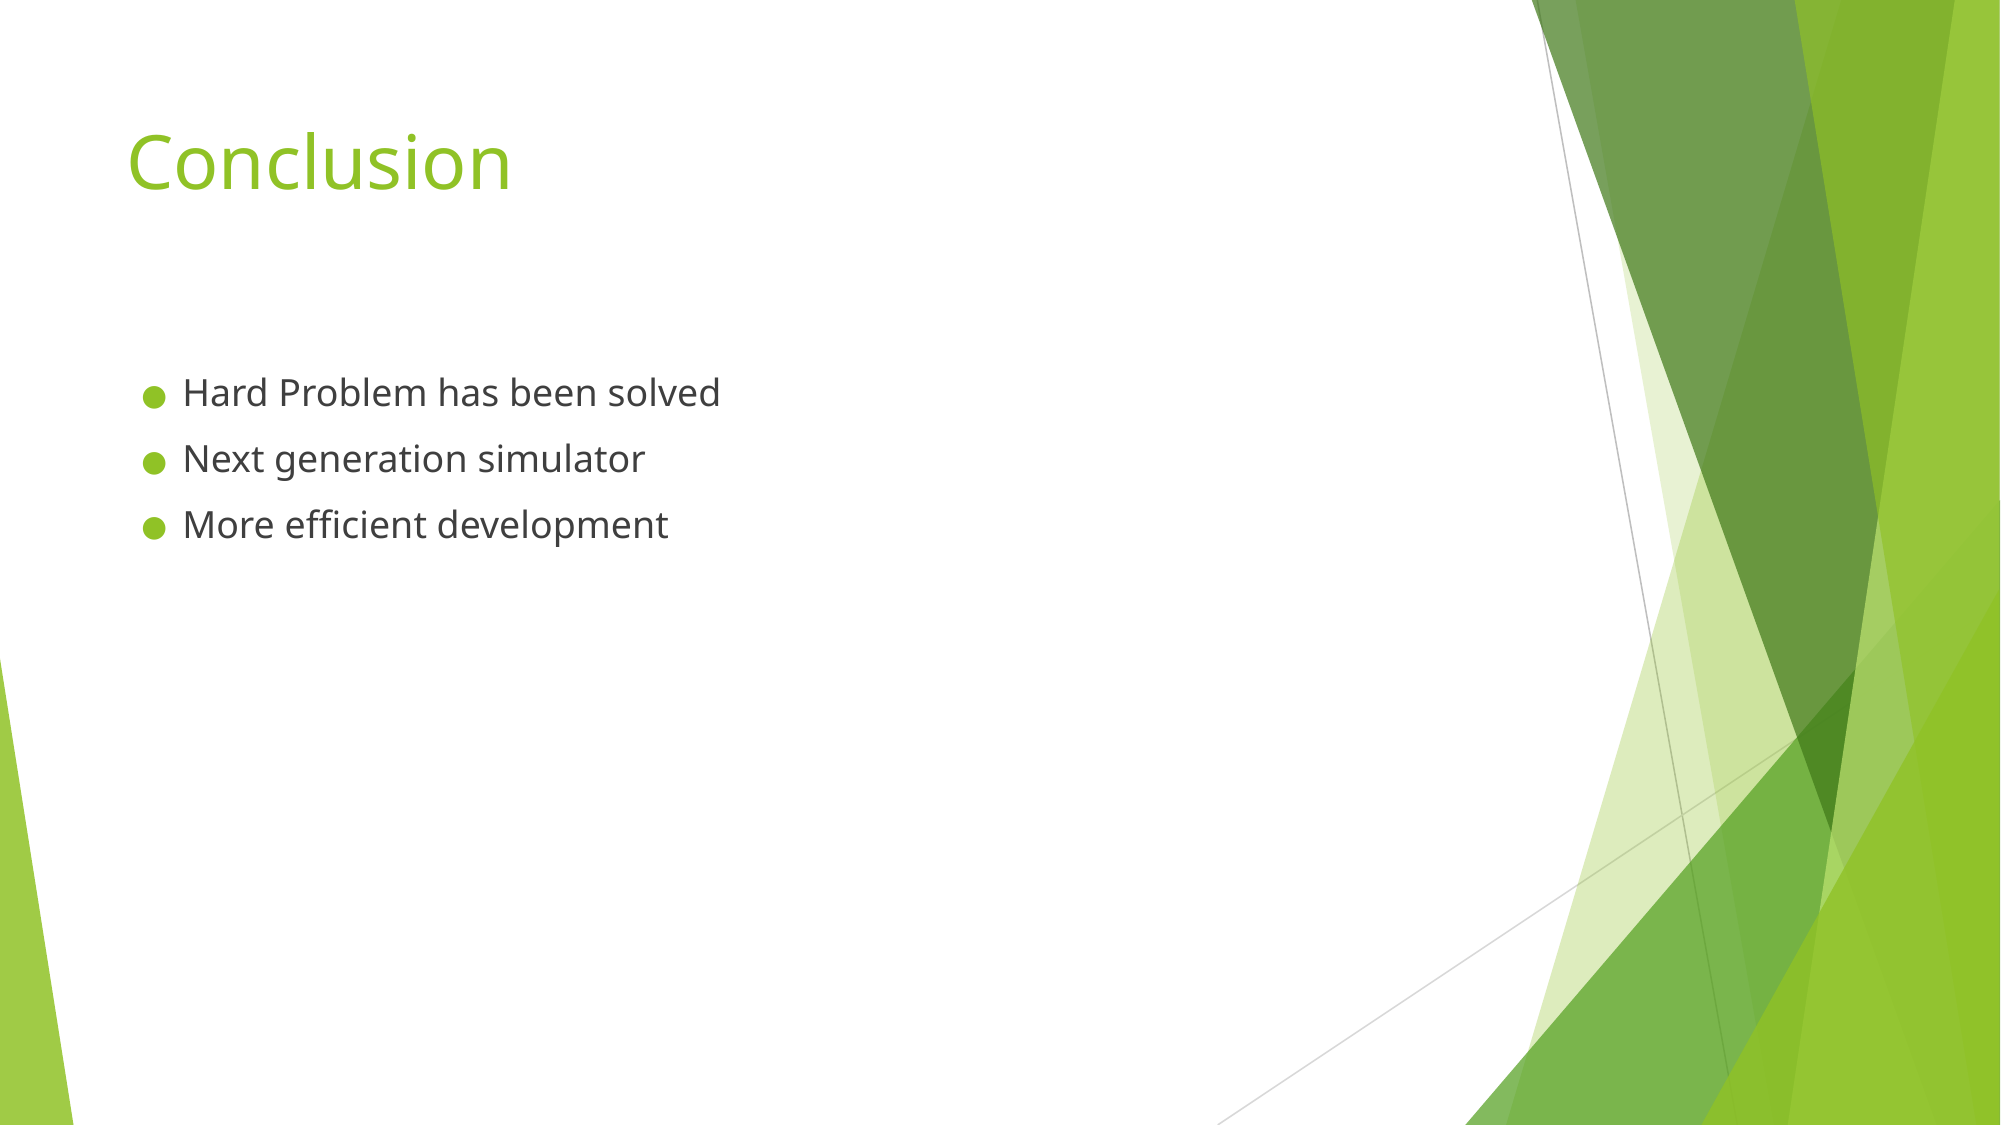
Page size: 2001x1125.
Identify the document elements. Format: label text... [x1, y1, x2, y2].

list Hard Problem has been solved Next generation simulator More efficient development [111, 354, 1522, 992]
title Conclusion [111, 99, 1522, 317]
